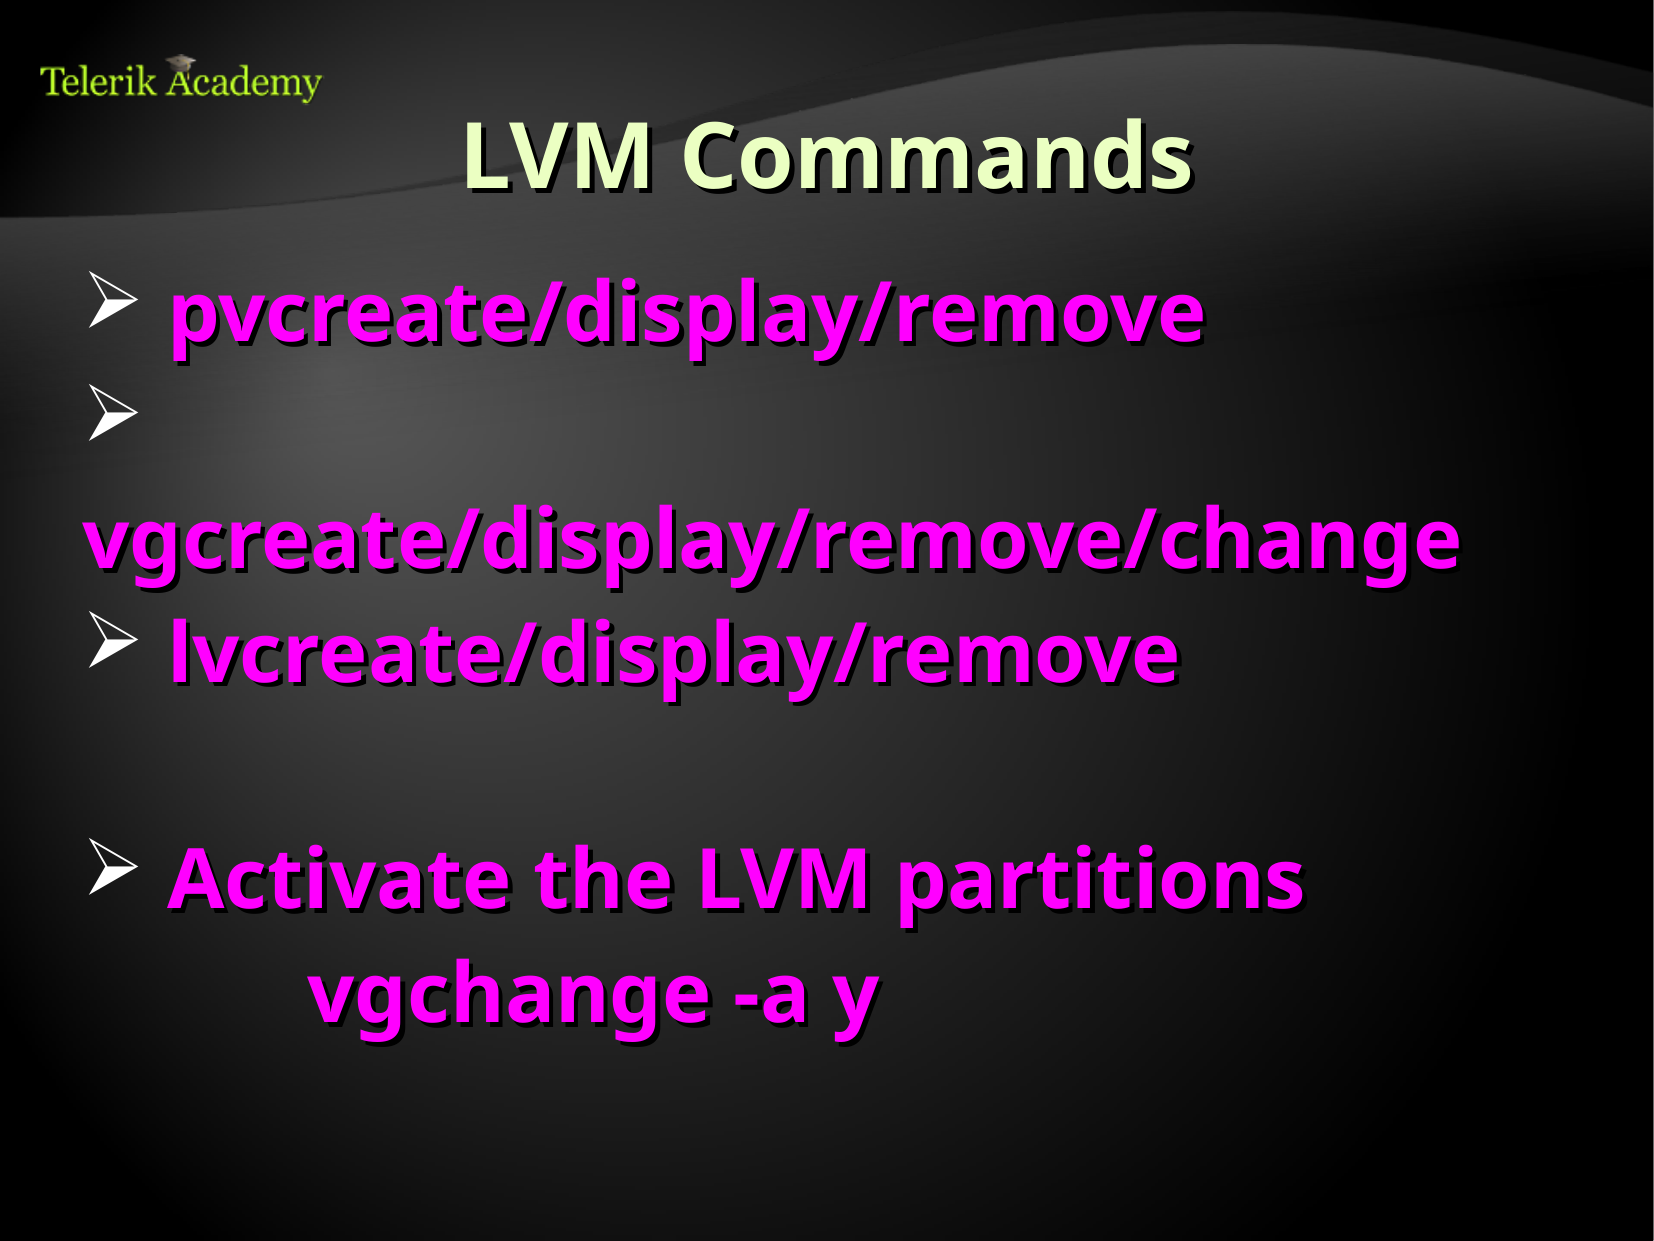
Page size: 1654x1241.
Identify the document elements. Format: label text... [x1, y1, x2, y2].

picture [0, 0, 1654, 1241]
title LVM Commands [82, 49, 1571, 257]
subtitle pvcreate/display/remove vgcreate/display/remove/change lvcreate/display/remove Activate the LVM partitions vgchange -a y [82, 290, 1538, 1010]
